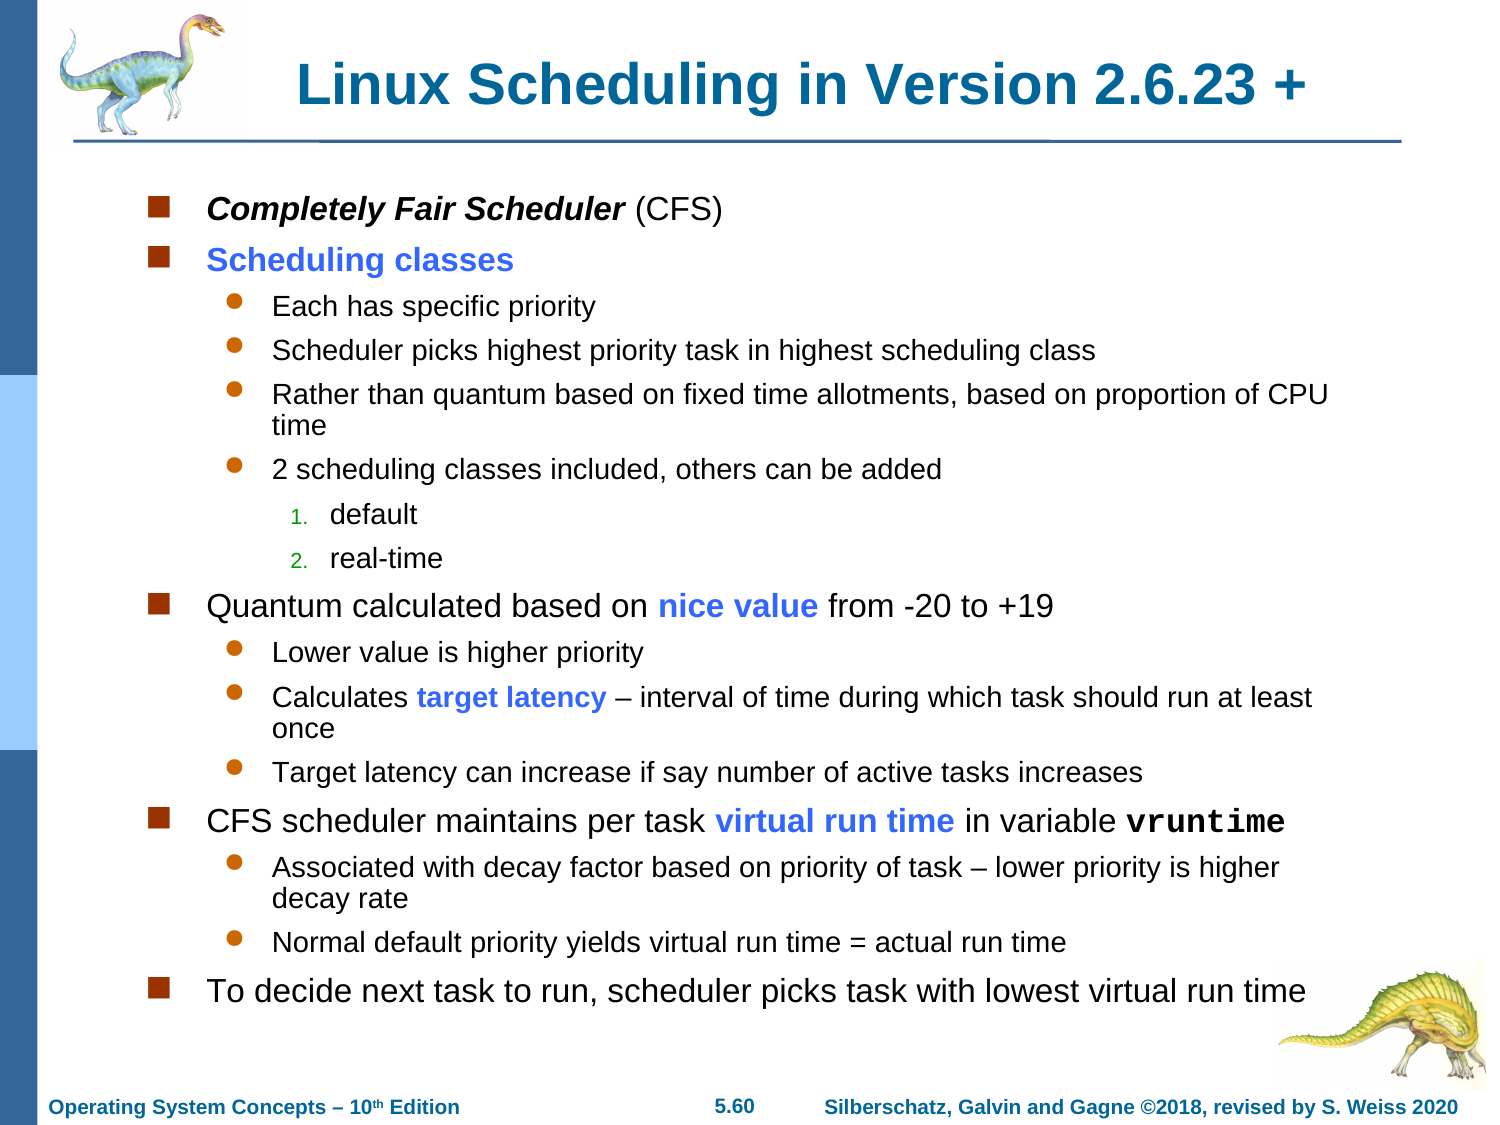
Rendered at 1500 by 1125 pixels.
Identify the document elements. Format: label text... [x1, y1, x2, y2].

picture [46, 0, 243, 149]
picture [1141, 1099, 1149, 1104]
text_box Linux Scheduling in Version 2.6.23 + [179, 28, 1426, 124]
picture [1275, 959, 1486, 1090]
text_box Completely Fair Scheduler (CFS) Scheduling classes Each has specific priority Scheduler picks highest priority task in highest scheduling class Rather than quantum based on fixed time allotments, based on proportion of CPU time 2 scheduling classes included, others can be added default real-time Quantum calculated based on nice value from -20 to +19 Lower value is higher priority Calculates target latency – interval of time during which task should run at least once Target latency can increase if say number of active tasks increases CFS scheduler maintains per task virtual run time in variable vruntime Associated with decay factor based on priority of task – lower priority is higher decay rate Normal default priority yields virtual run time = actual run time To decide next task to run, scheduler picks task with lowest virtual run time [135, 184, 1369, 1036]
